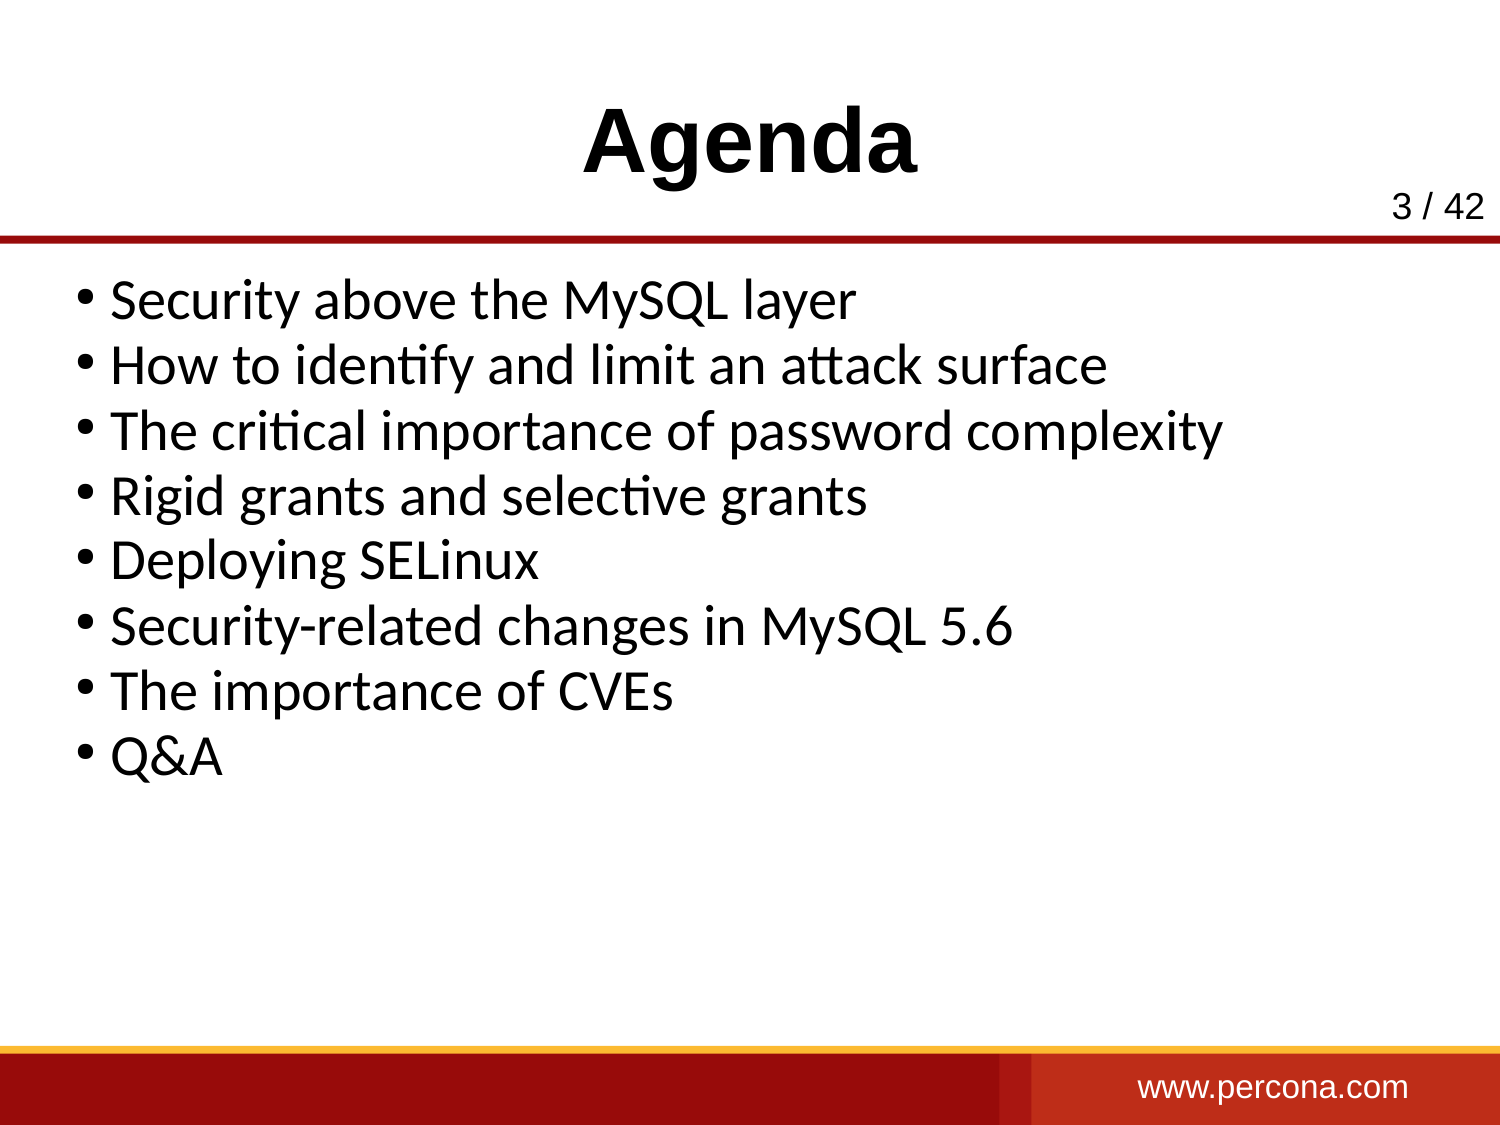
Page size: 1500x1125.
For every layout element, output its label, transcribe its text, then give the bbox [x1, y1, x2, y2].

text_box Agenda [74, 44, 1425, 232]
text_box Security above the MySQL layer How to identify and limit an attack surface The critical importance of password complexity Rigid grants and selective grants Deploying SELinux Security-related changes in MySQL 5.6 The importance of CVEs Q&A [74, 263, 1425, 1006]
